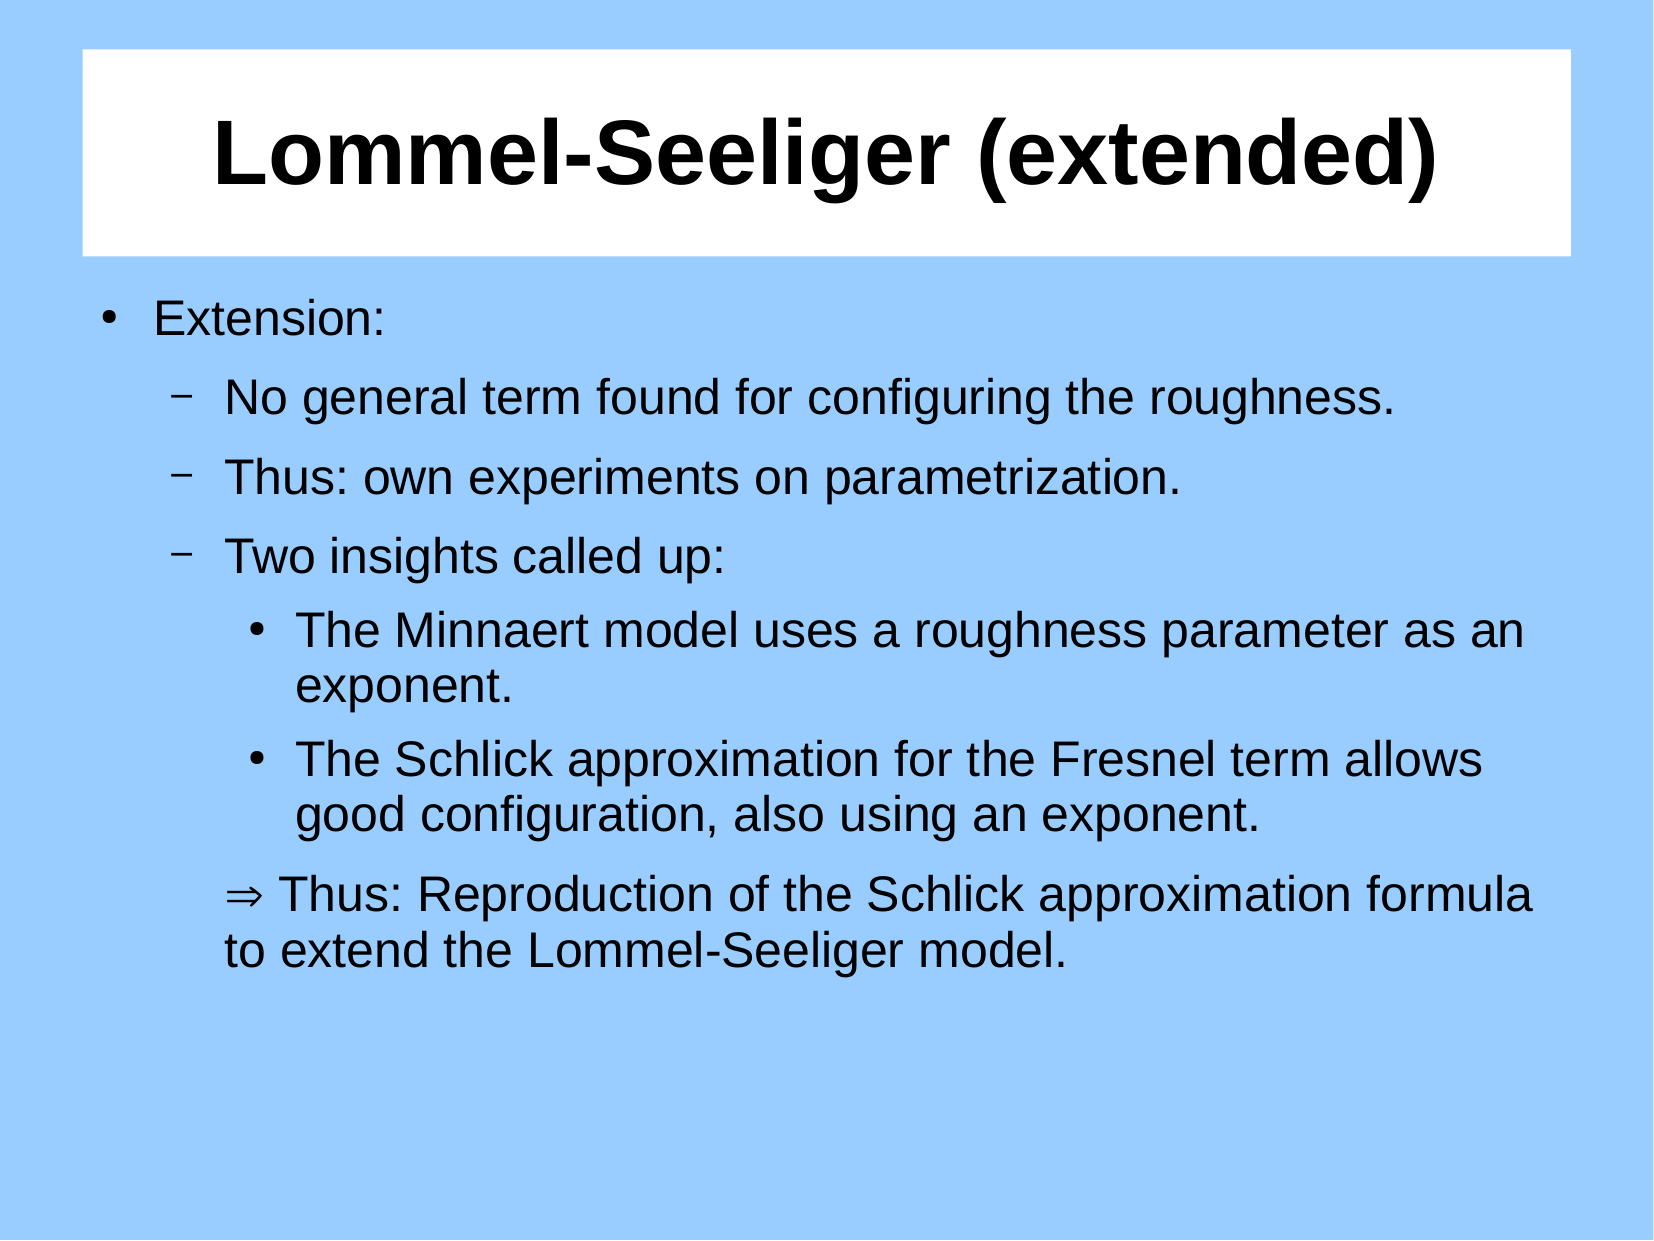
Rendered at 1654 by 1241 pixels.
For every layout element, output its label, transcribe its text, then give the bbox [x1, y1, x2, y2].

list Extension: No general term found for configuring the roughness. Thus: own experiments on parametrization. Two insights called up: The Minnaert model uses a roughness parameter as an exponent. The Schlick approximation for the Fresnel term allows good configuration, also using an exponent.  Thus: Reproduction of the Schlick approximation formula to extend the Lommel-Seeliger model. [82, 290, 1571, 1170]
title Lommel-Seeliger (extended) [82, 49, 1571, 257]
